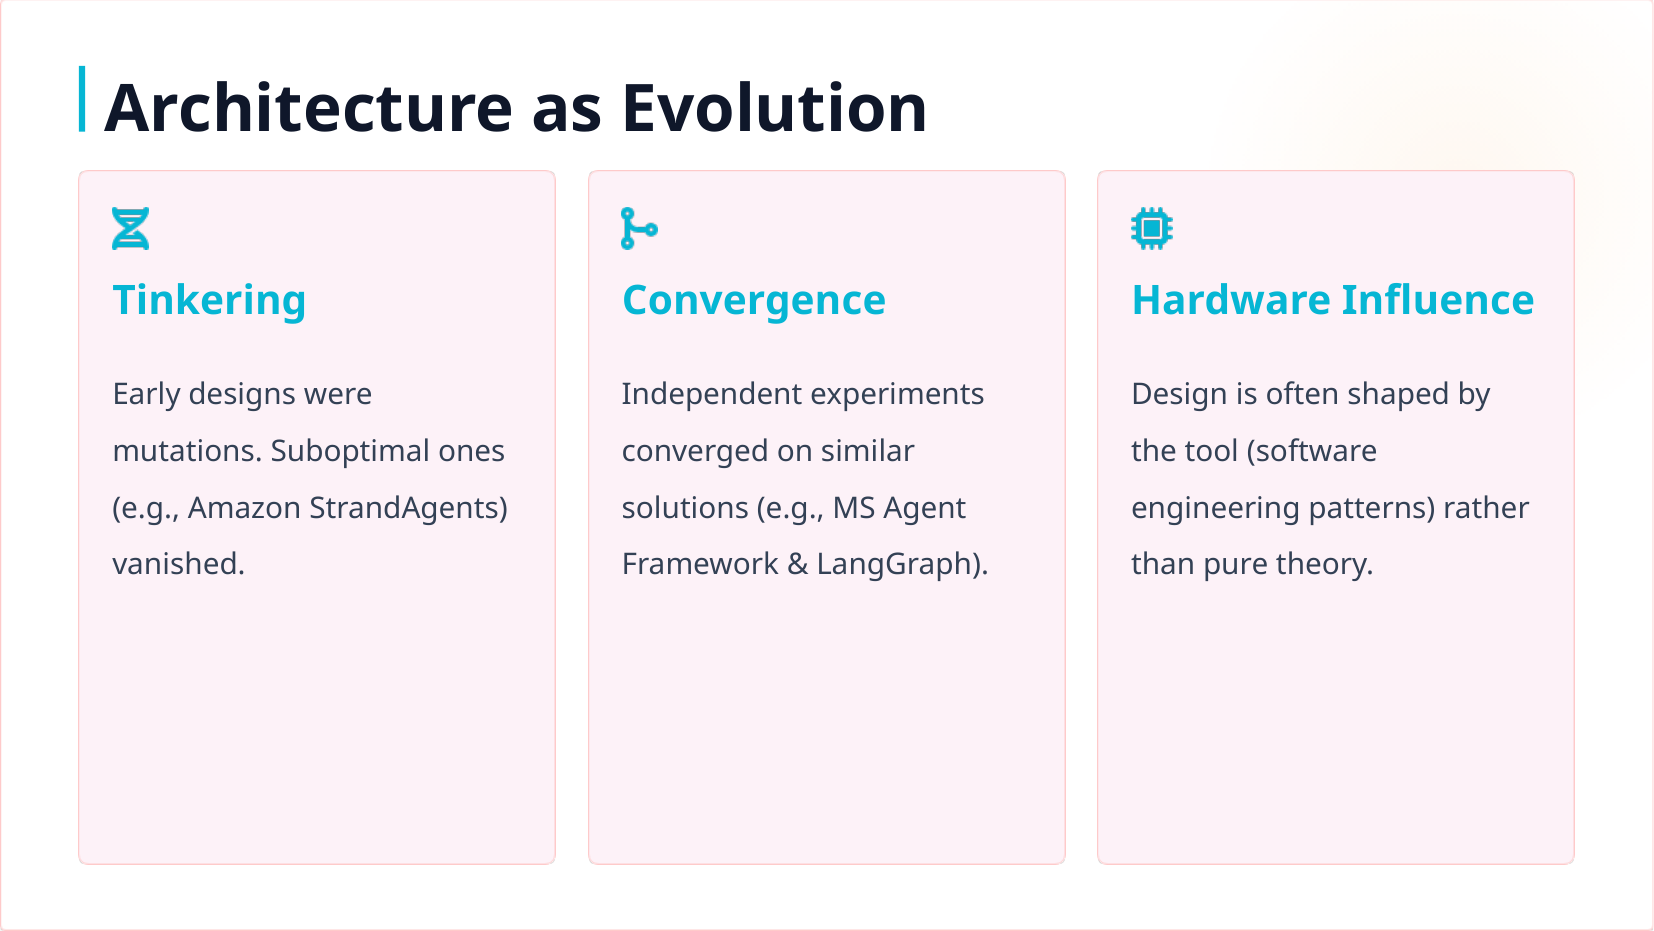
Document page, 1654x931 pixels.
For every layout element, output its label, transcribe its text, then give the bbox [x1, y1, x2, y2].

text_box Architecture as Evolution [104, 65, 1649, 145]
text_box [78, 65, 86, 132]
text_box Early designs were mutations. Suboptimal ones (e.g., Amazon StrandAgents) vanished. [112, 353, 523, 581]
picture [0, 0, 1654, 931]
text_box Convergence [621, 273, 1053, 323]
text_box Tinkering [112, 273, 543, 323]
text_box Independent experiments converged on similar solutions (e.g., MS Agent Framework & LangGraph). [621, 353, 1032, 581]
text_box Design is often shaped by the tool (software engineering patterns) rather than pure theory. [1131, 353, 1541, 581]
text_box Hardware Influence [1131, 273, 1562, 323]
